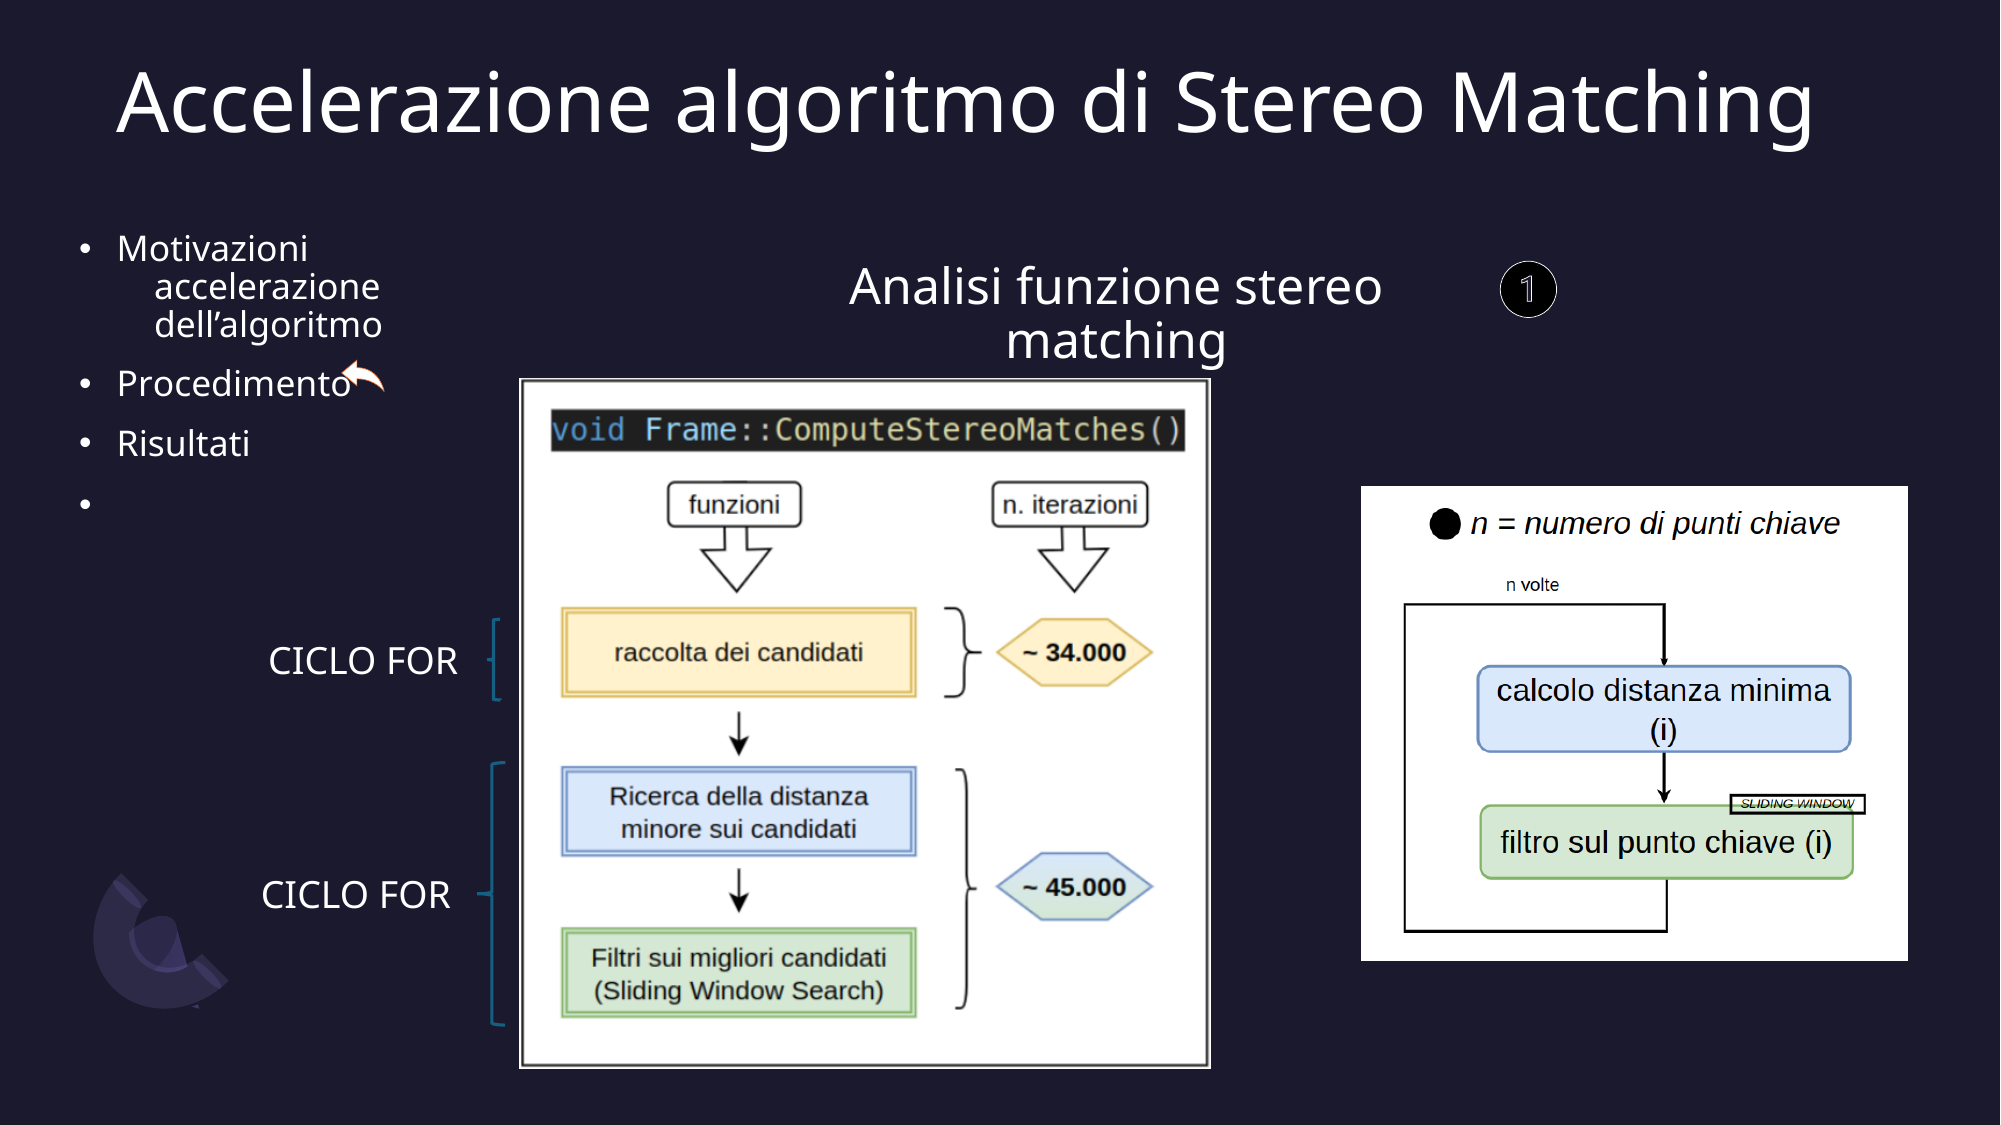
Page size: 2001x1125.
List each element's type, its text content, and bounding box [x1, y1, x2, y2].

text_box Accelerazione algoritmo di Stereo Matching [116, 48, 1936, 165]
text_box Motivazioni accelerazione dell’algoritmo Procedimento Risultati [79, 230, 544, 479]
picture [1492, 253, 1565, 326]
text_box Analisi funzione stereo matching [741, 253, 1492, 324]
picture [337, 349, 389, 402]
text_box CICLO FOR [245, 863, 485, 925]
picture [1361, 486, 1908, 961]
text_box CICLO FOR [253, 629, 492, 690]
picture [519, 378, 1211, 1069]
